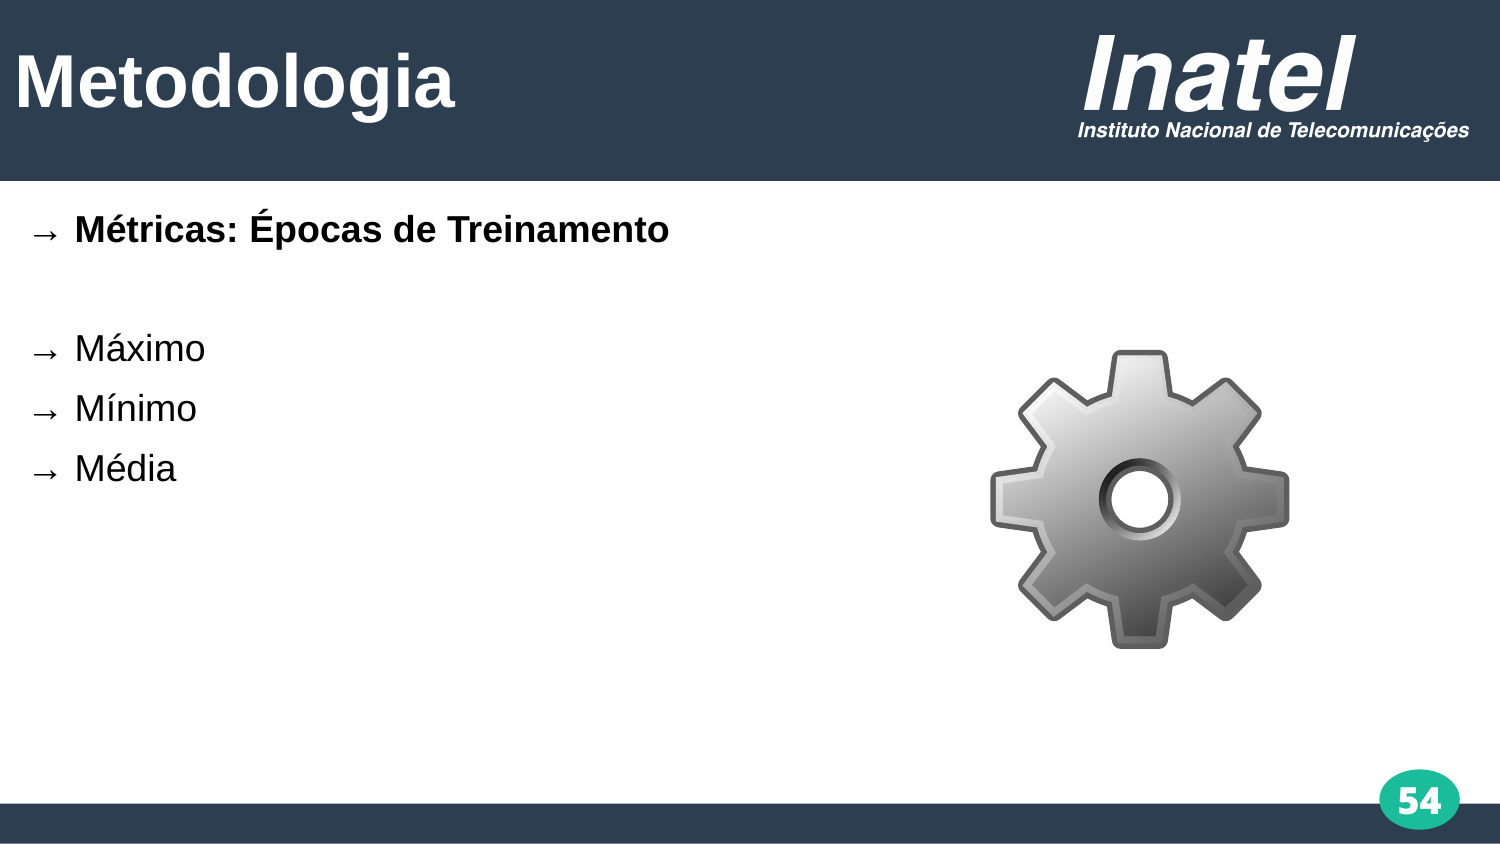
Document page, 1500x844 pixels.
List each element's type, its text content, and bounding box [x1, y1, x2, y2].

picture [944, 299, 1331, 686]
picture [1078, 35, 1469, 142]
text_box Metodologia [0, 27, 1063, 136]
text_box → Métricas: Épocas de Treinamento → Máximo → Mínimo → Média [11, 200, 1477, 497]
